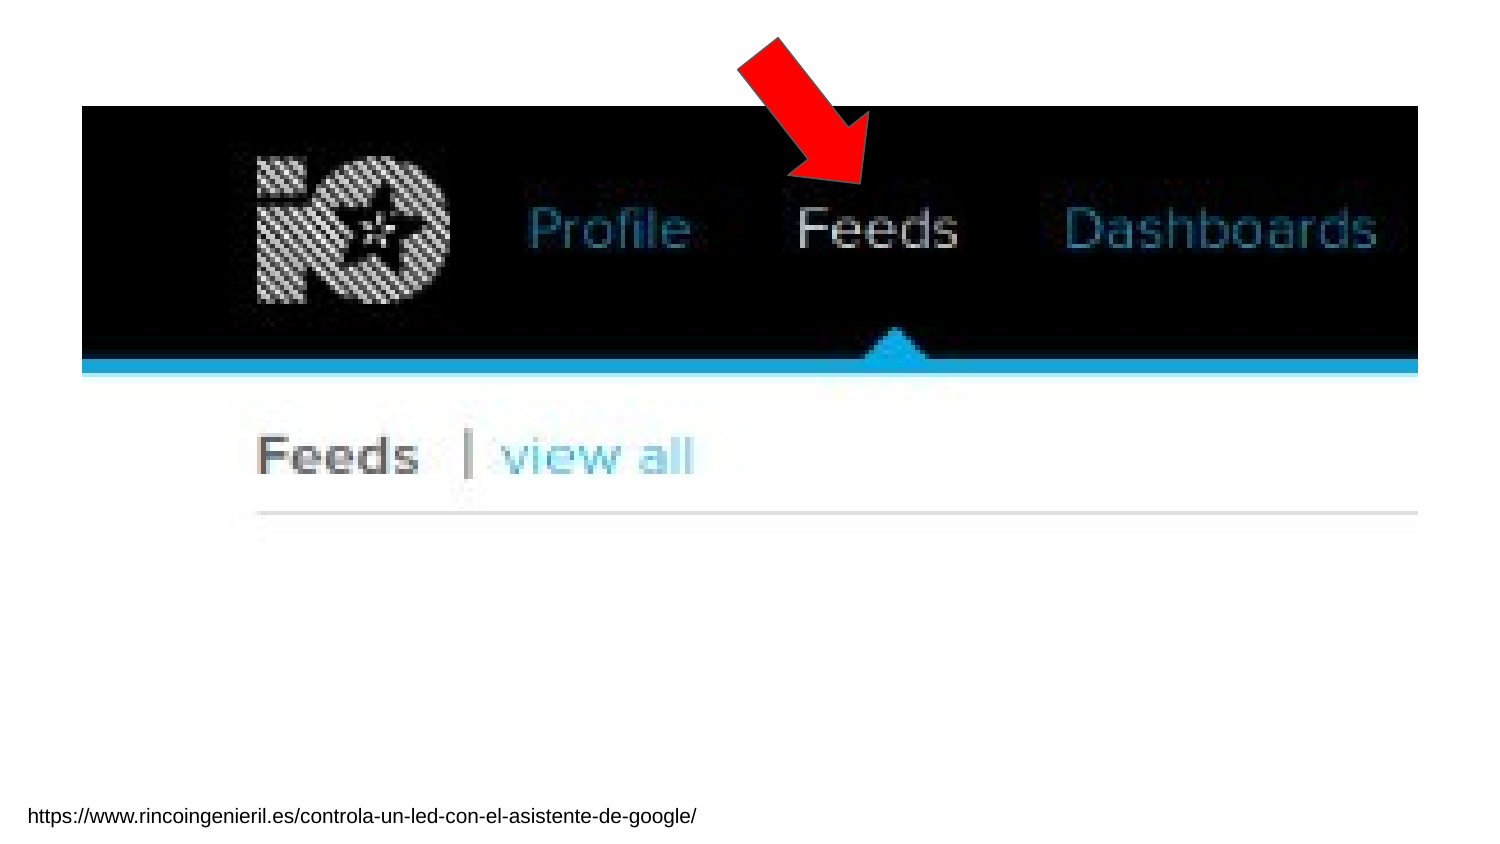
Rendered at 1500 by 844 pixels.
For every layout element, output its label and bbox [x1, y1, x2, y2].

picture [82, 106, 1418, 738]
text_box [737, 37, 869, 184]
